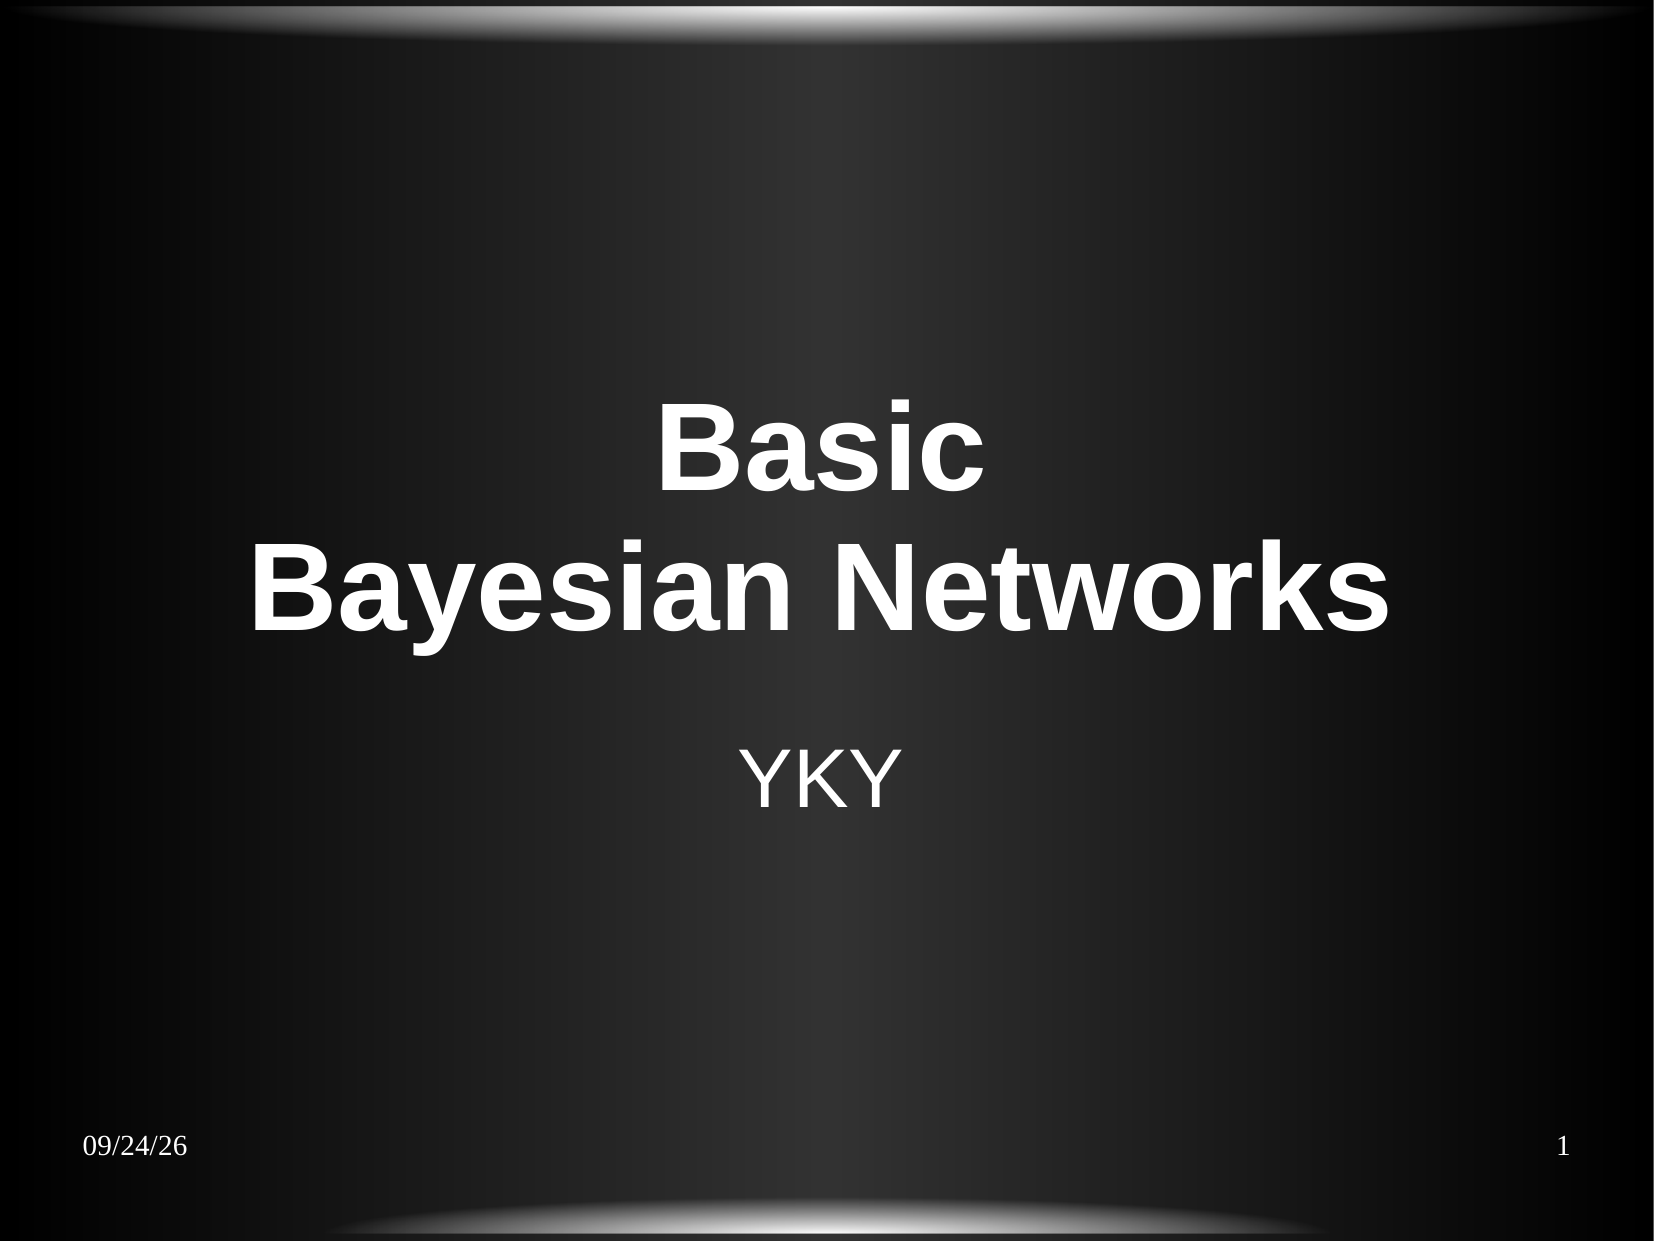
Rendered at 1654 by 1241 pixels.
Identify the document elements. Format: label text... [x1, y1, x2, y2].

picture [0, 0, 1654, 1241]
subtitle Basic Bayesian Networks YKY [135, 213, 1506, 989]
